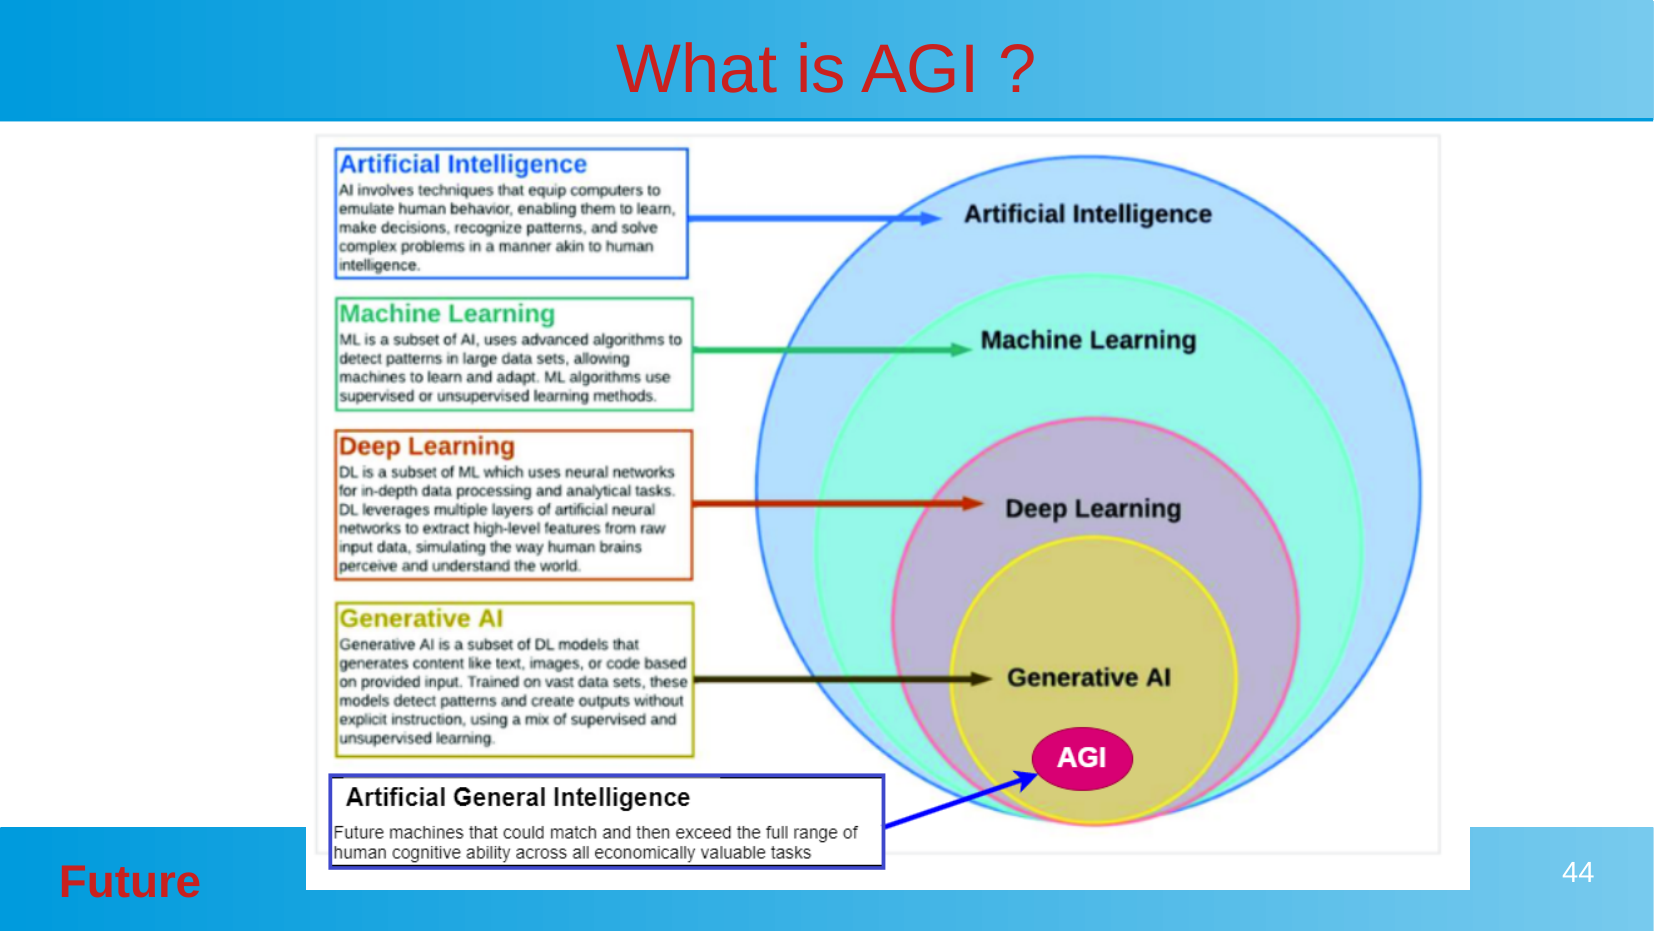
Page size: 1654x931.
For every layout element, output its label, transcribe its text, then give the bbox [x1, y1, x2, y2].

picture [306, 126, 1470, 890]
title What is AGI ? [59, 29, 1595, 108]
